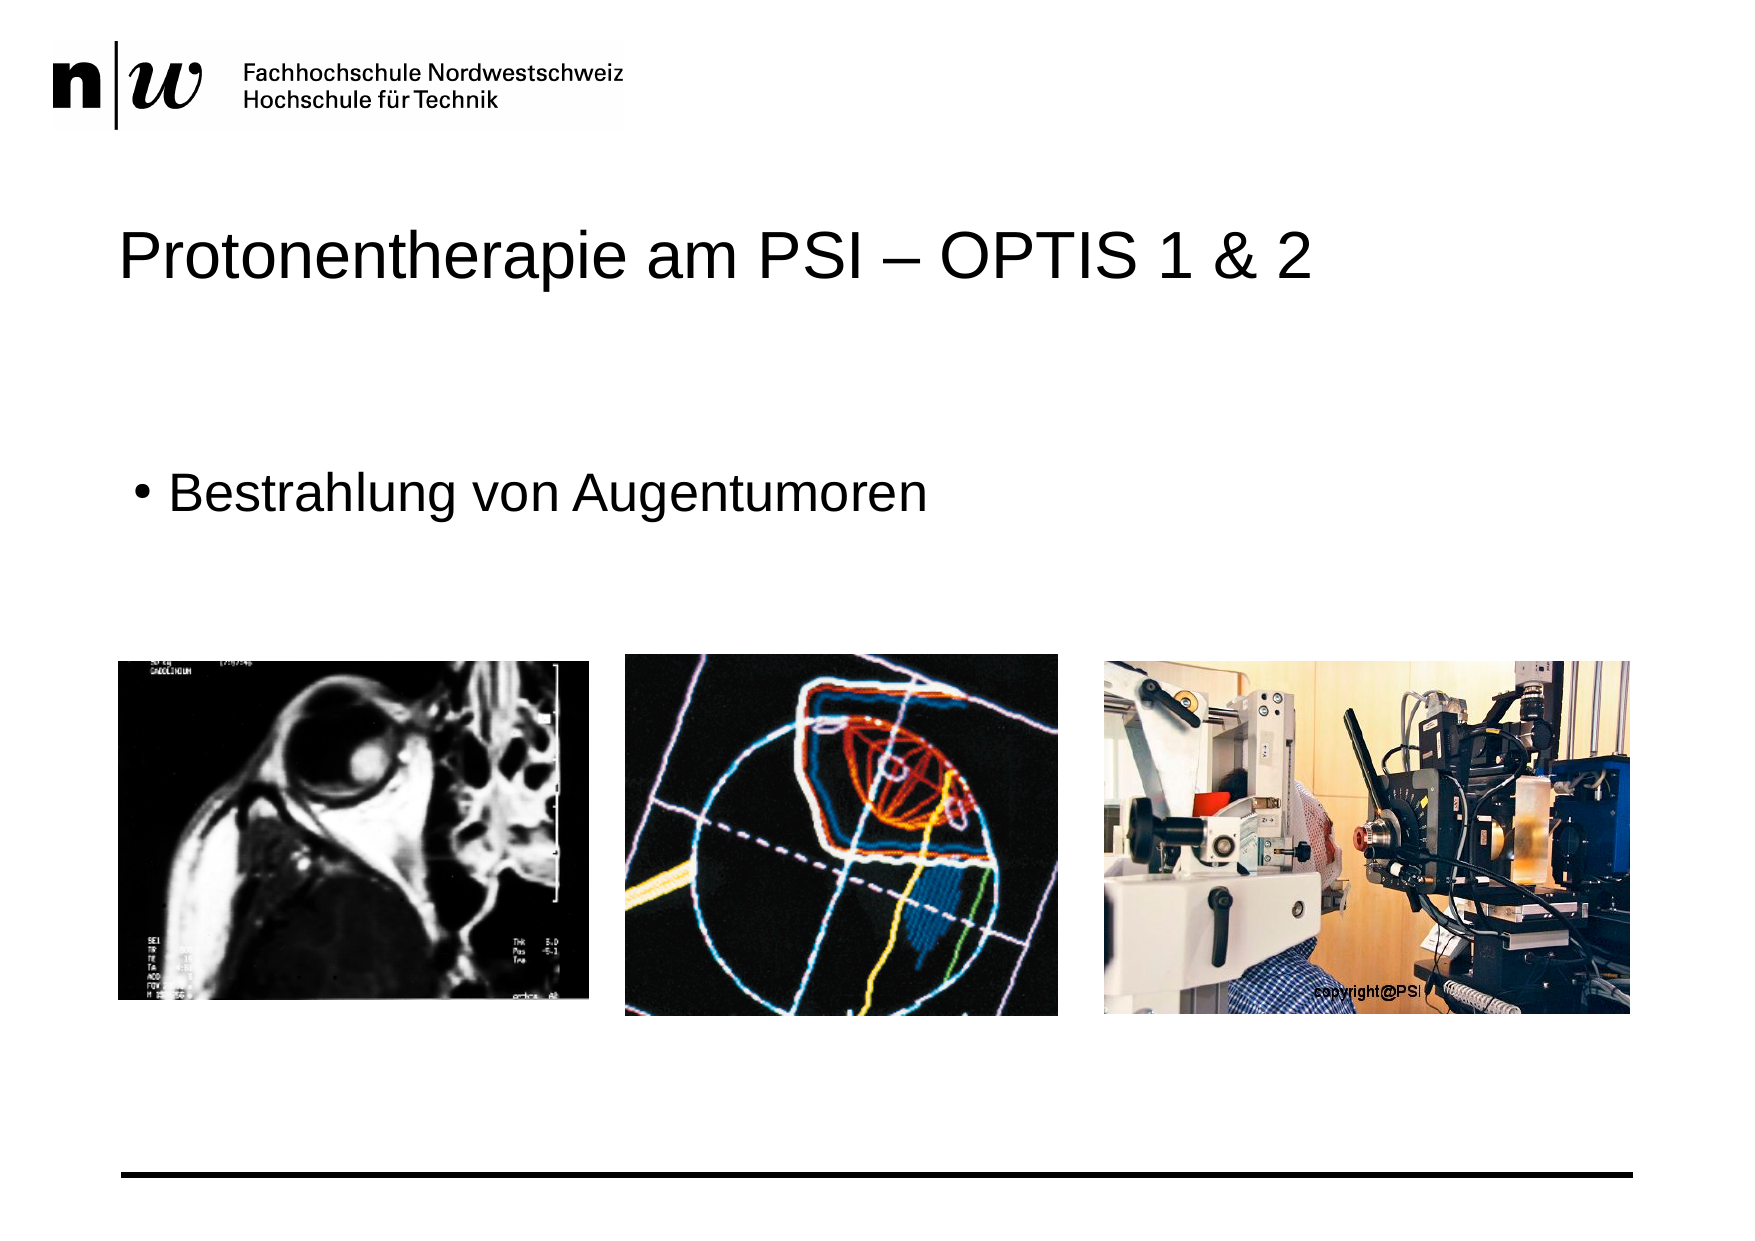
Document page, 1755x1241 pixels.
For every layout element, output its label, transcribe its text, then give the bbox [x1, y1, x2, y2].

picture [118, 661, 589, 1000]
text_box Protonentherapie am PSI – OPTIS 1 & 2 [118, 212, 1606, 296]
text_box Bestrahlung von Augentumoren [118, 425, 1630, 1146]
picture [53, 41, 623, 130]
picture [625, 654, 1058, 1016]
picture [1104, 661, 1630, 1014]
